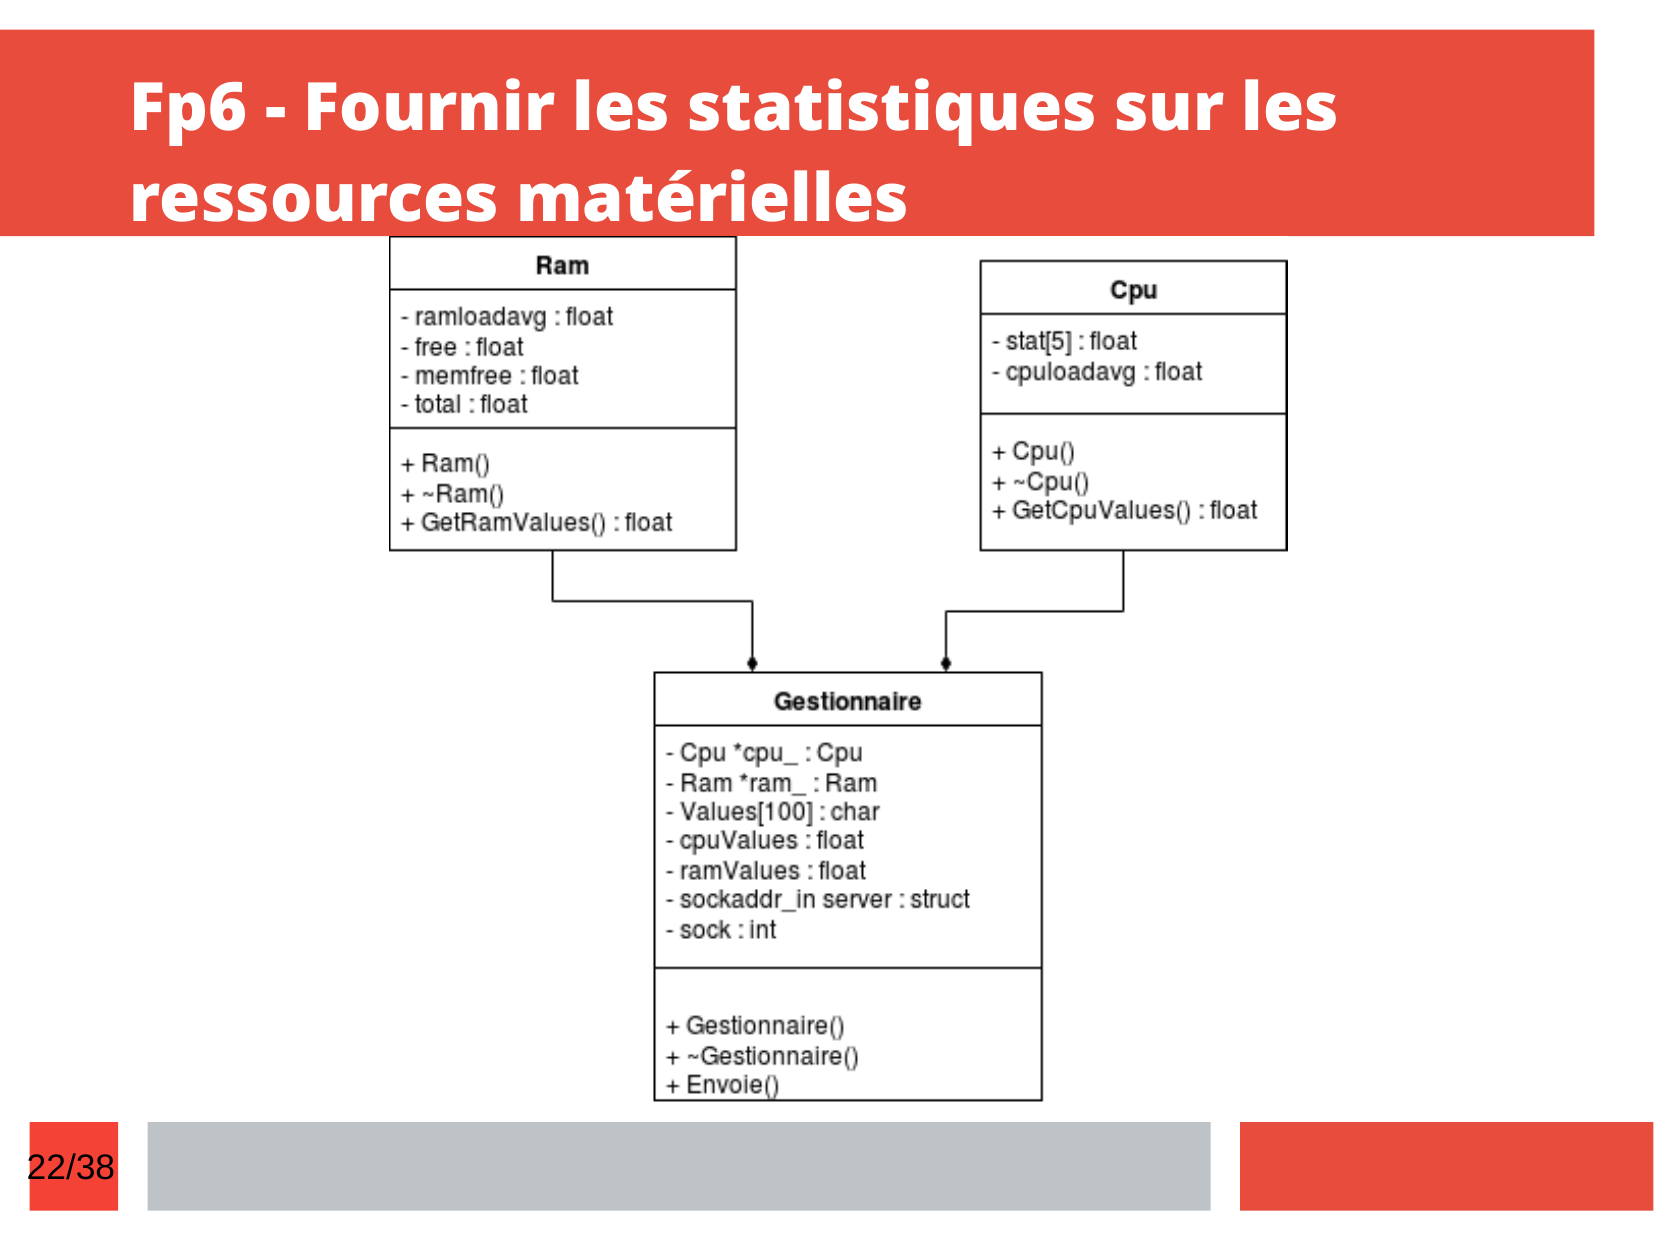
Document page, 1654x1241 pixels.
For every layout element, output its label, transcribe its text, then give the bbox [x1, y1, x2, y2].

title Fp6 - Fournir les statistiques sur les ressources matérielles [59, 59, 1595, 207]
picture [389, 236, 1288, 1108]
text_box <numéro>/38 [11, 1139, 659, 1241]
